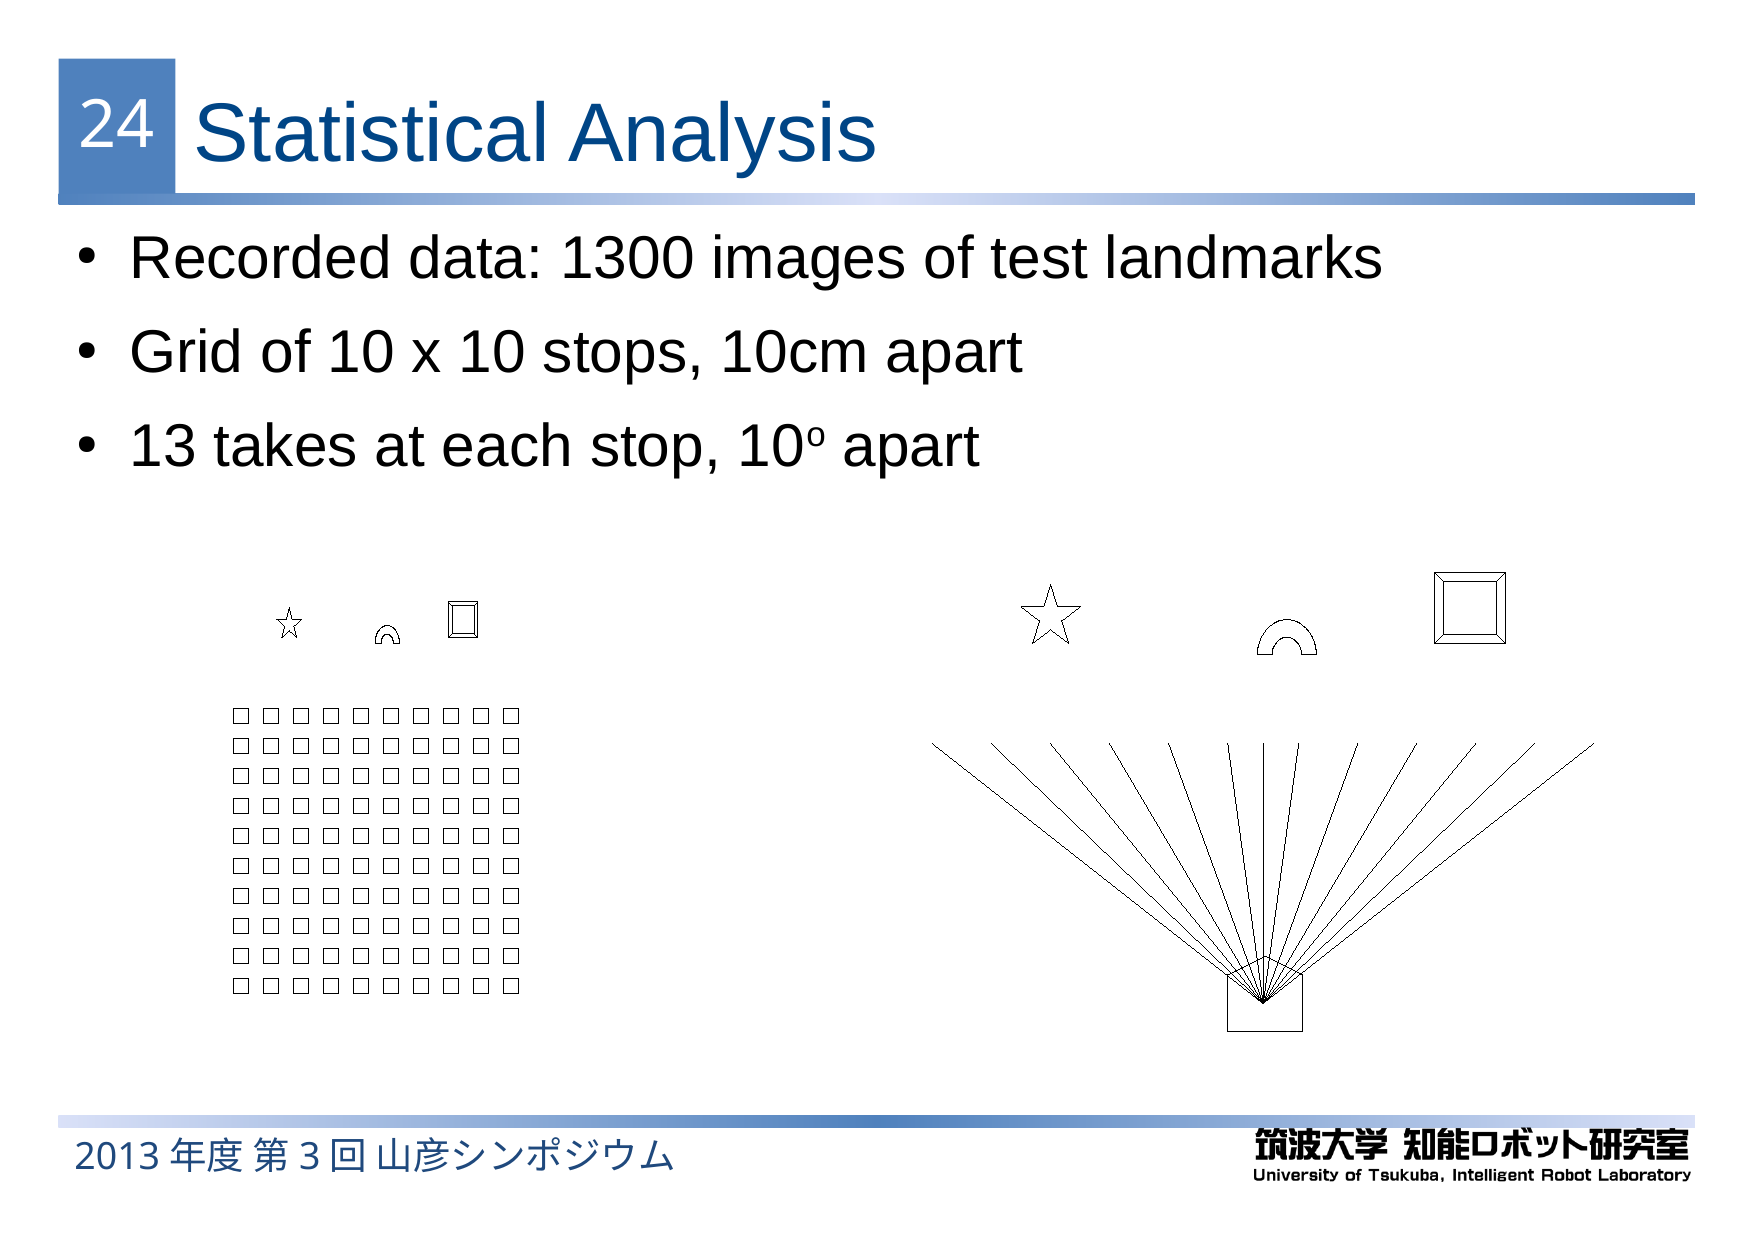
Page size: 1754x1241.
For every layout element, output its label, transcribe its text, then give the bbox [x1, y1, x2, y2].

title Statistical Analysis [193, 61, 1651, 205]
picture [1252, 1127, 1691, 1182]
list Recorded data: 1300 images of test landmarks Grid of 10 x 10 stops, 10cm apart 13 takes at each stop, 10o apart [58, 223, 1696, 539]
